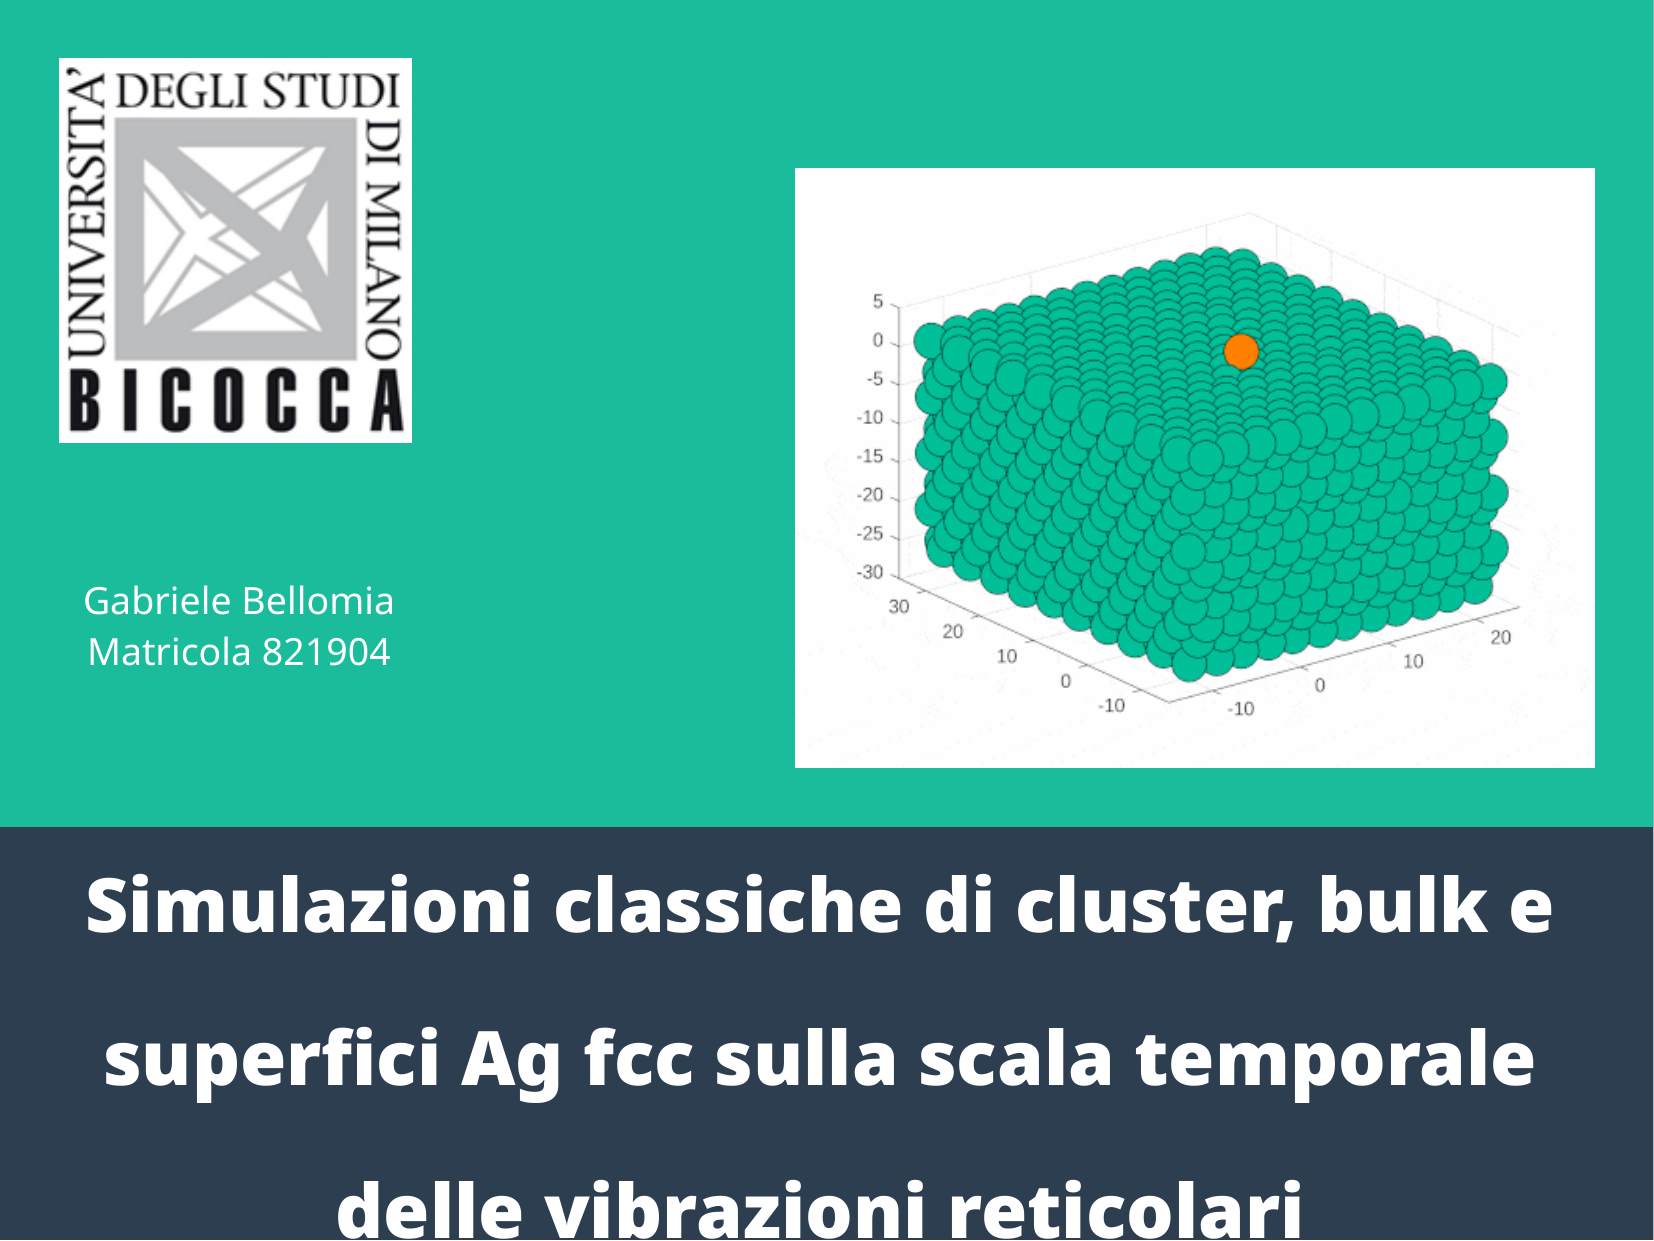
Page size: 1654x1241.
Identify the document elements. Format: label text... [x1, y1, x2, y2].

picture [795, 168, 1595, 768]
title Simulazioni classiche di cluster, bulk e superfici Ag fcc sulla scala temporale delle vibrazioni reticolari [53, 841, 1589, 1220]
picture [59, 58, 412, 443]
text_box Gabriele Bellomia Matricola 821904 [47, 566, 432, 677]
